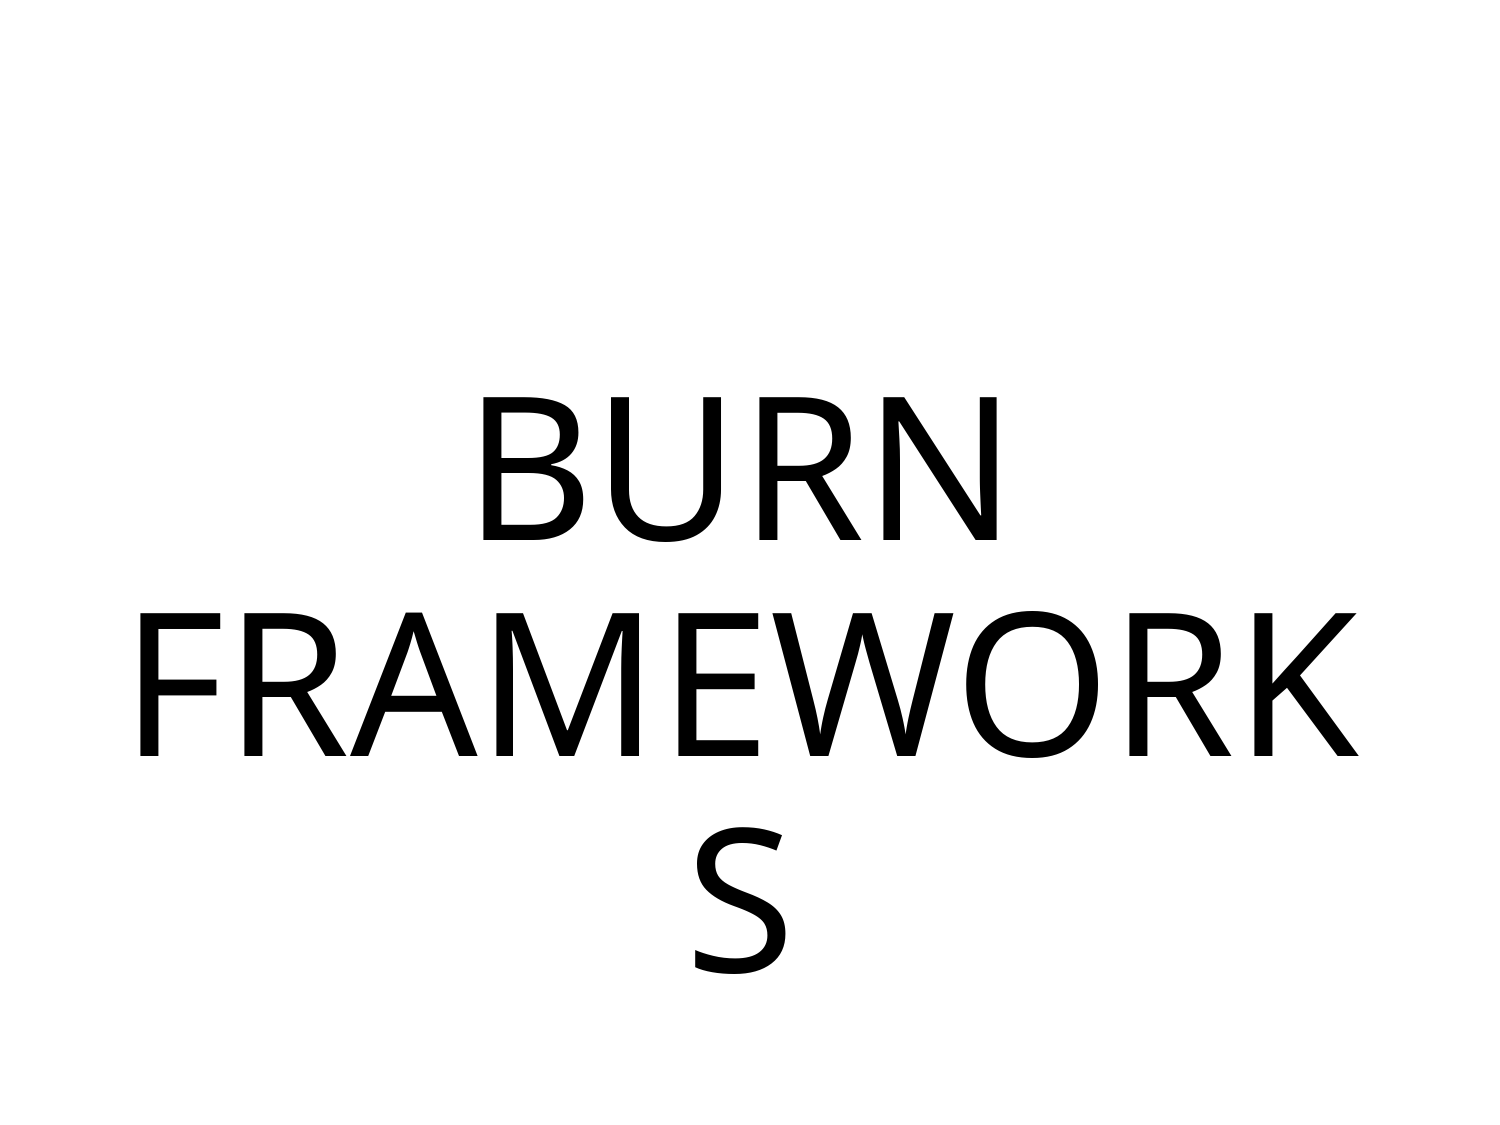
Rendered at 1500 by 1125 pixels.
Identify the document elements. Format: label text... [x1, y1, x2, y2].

title BURN FRAMEWORKS [103, 360, 1379, 752]
